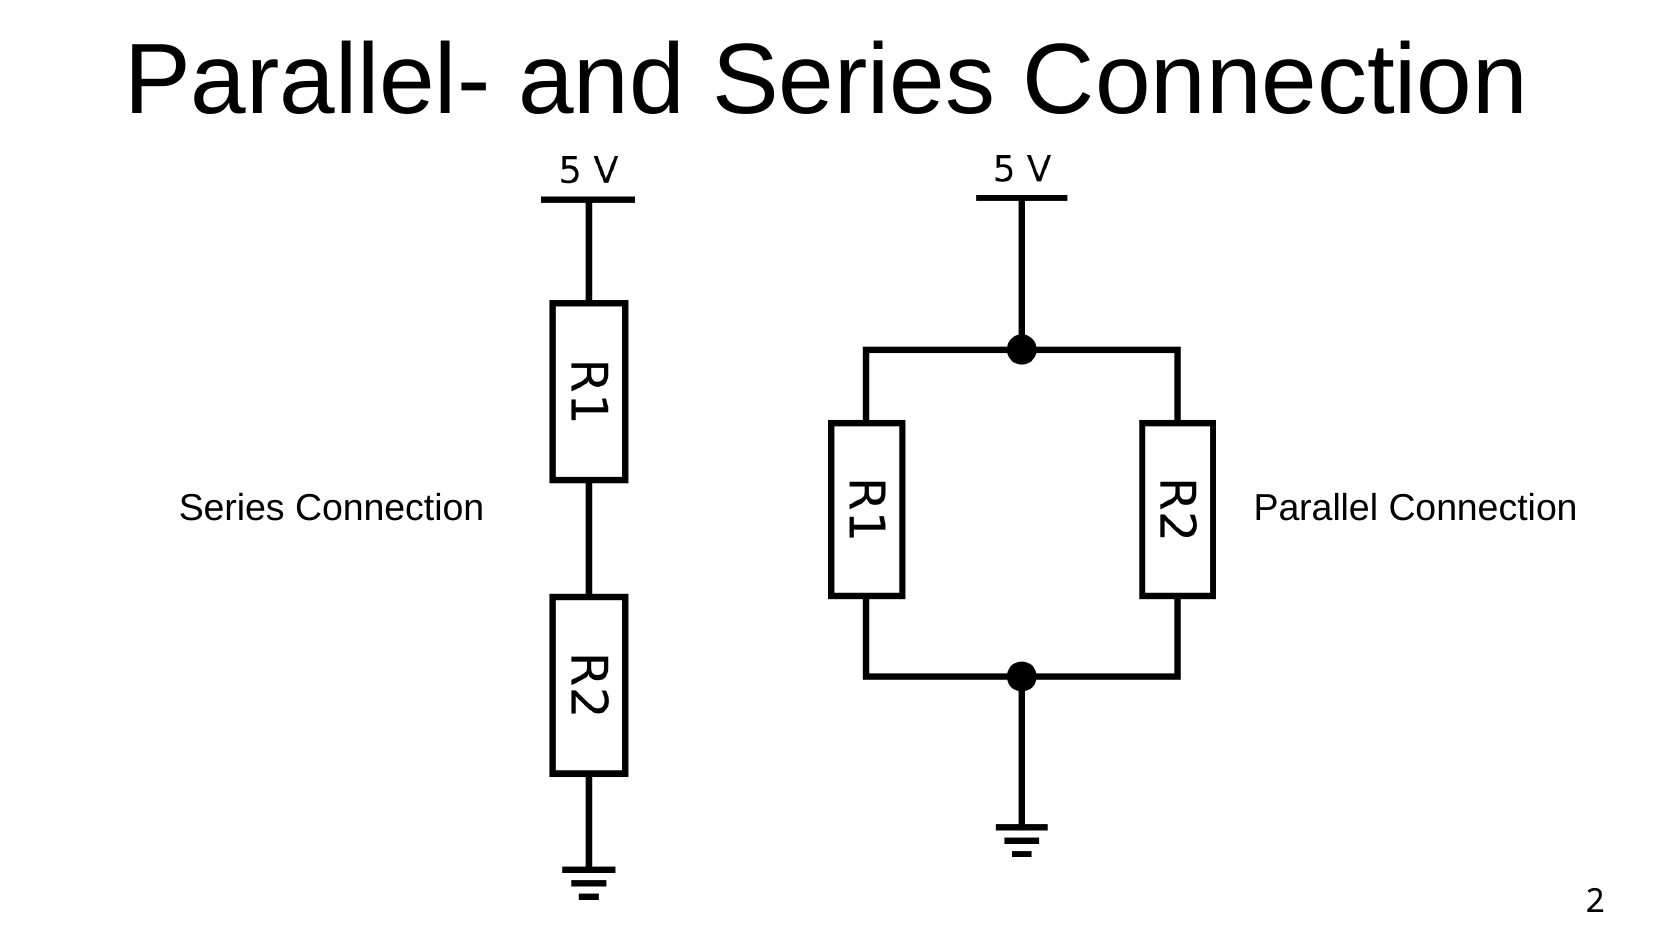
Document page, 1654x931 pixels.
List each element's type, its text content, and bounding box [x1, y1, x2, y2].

text_box Parallel Connection [1238, 479, 1629, 537]
picture [828, 155, 1216, 857]
text_box Series Connection [164, 479, 501, 537]
title Parallel- and Series Connection [82, 1, 1571, 157]
picture [541, 156, 635, 901]
